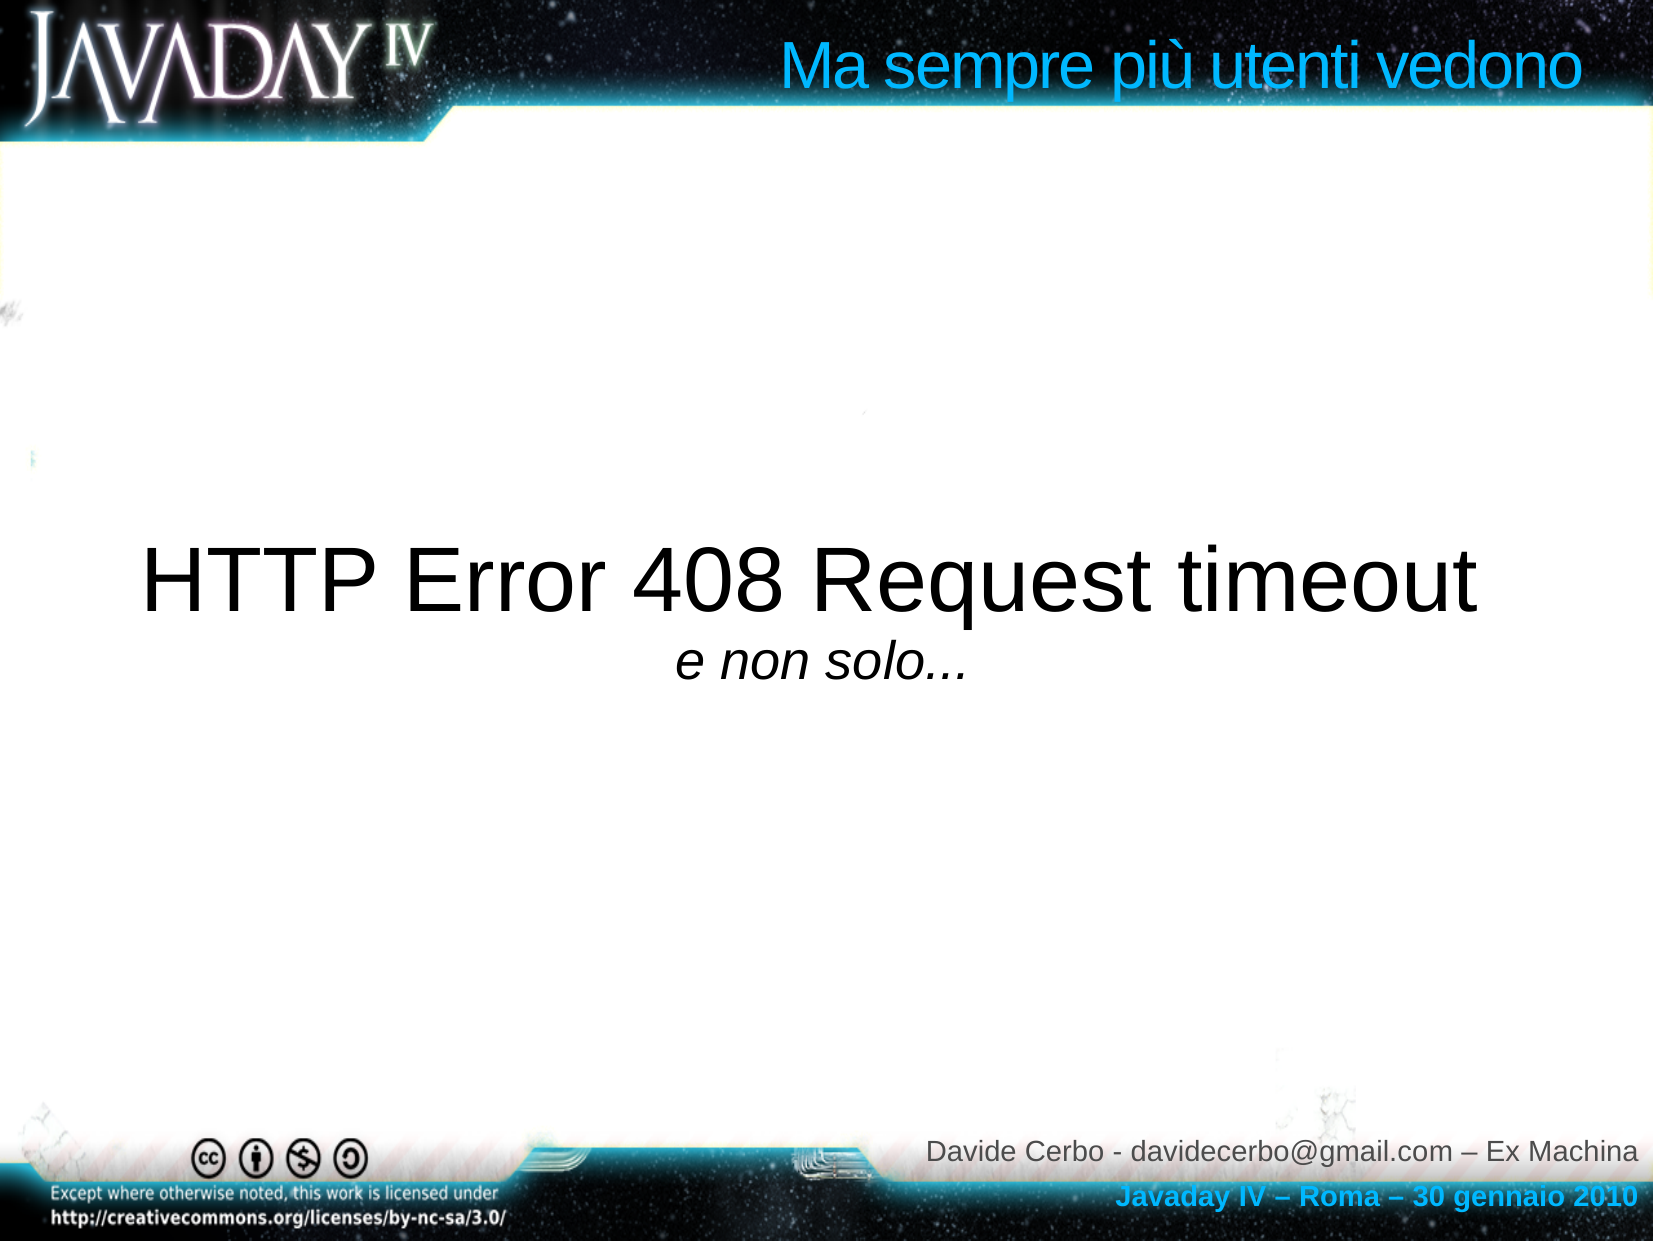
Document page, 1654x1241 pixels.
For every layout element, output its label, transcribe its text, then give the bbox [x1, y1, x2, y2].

picture [0, 0, 1653, 1241]
title Ma sempre più utenti vedono [108, 7, 1585, 124]
subtitle HTTP Error 408 Request timeout e non solo... [52, 200, 1594, 1020]
